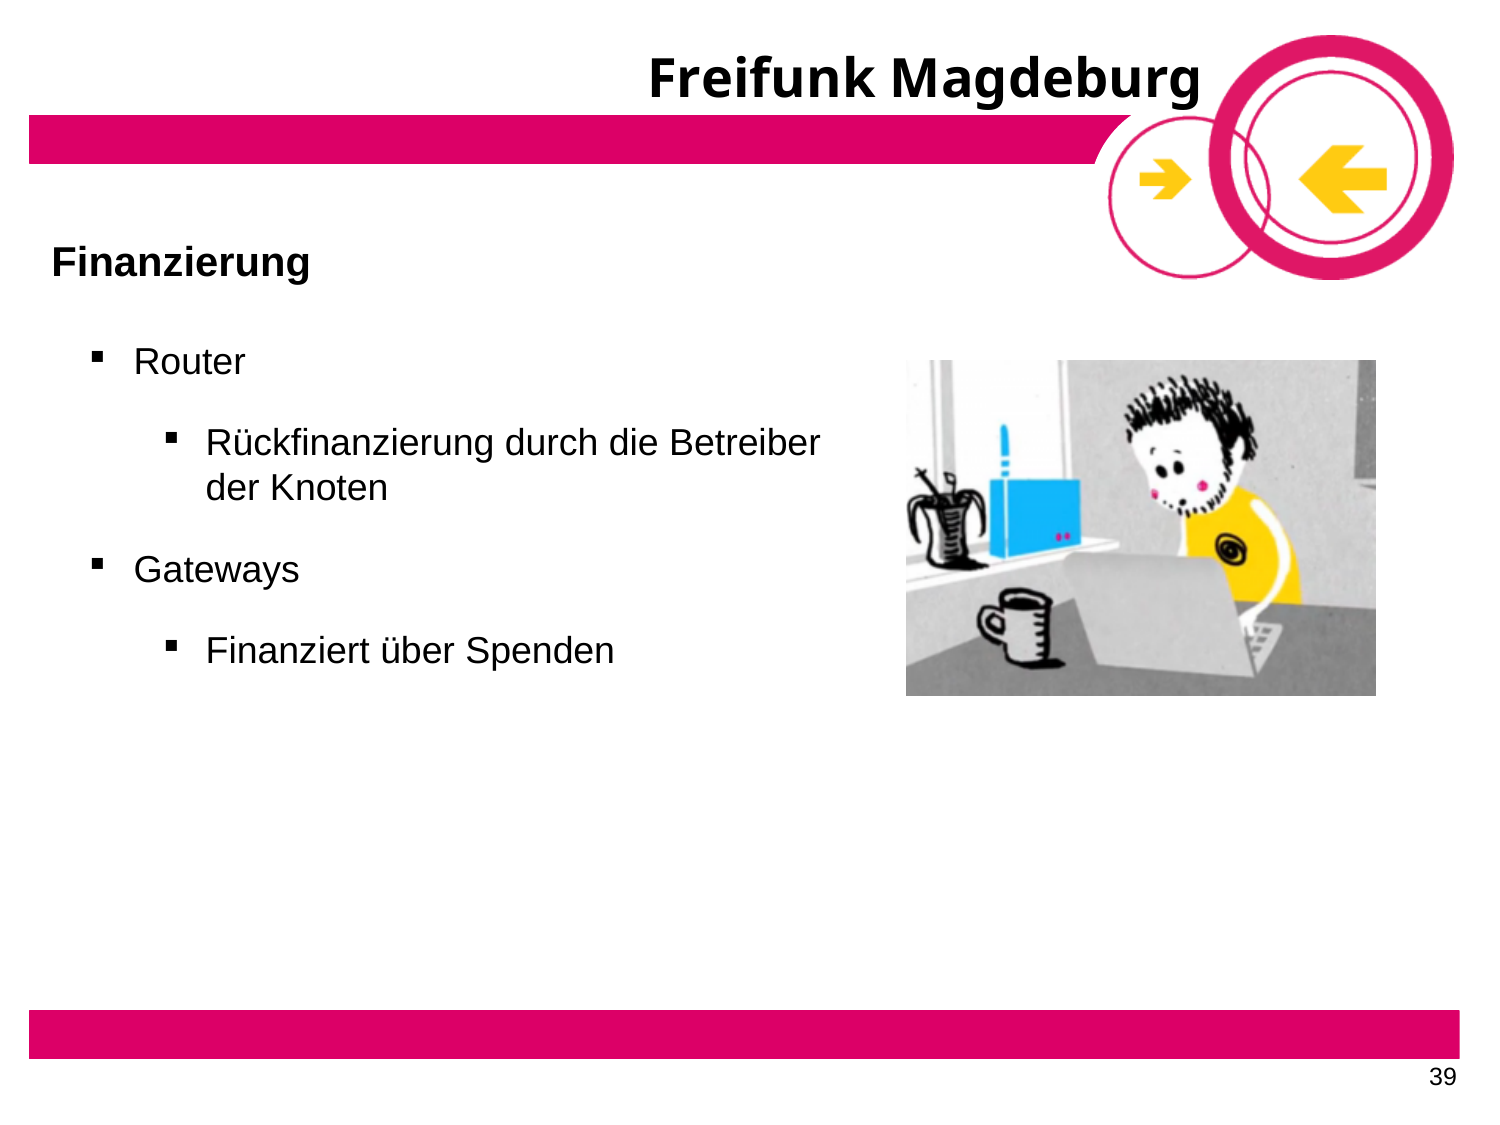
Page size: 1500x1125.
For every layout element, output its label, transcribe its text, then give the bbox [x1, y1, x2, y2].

text_box Router Rückfinanzierung durch die Betreiber der Knoten Gateways Finanziert über Spenden [59, 337, 1288, 976]
picture [1107, 35, 1454, 280]
picture [906, 360, 1376, 696]
text_box Finanzierung [51, 235, 1044, 395]
